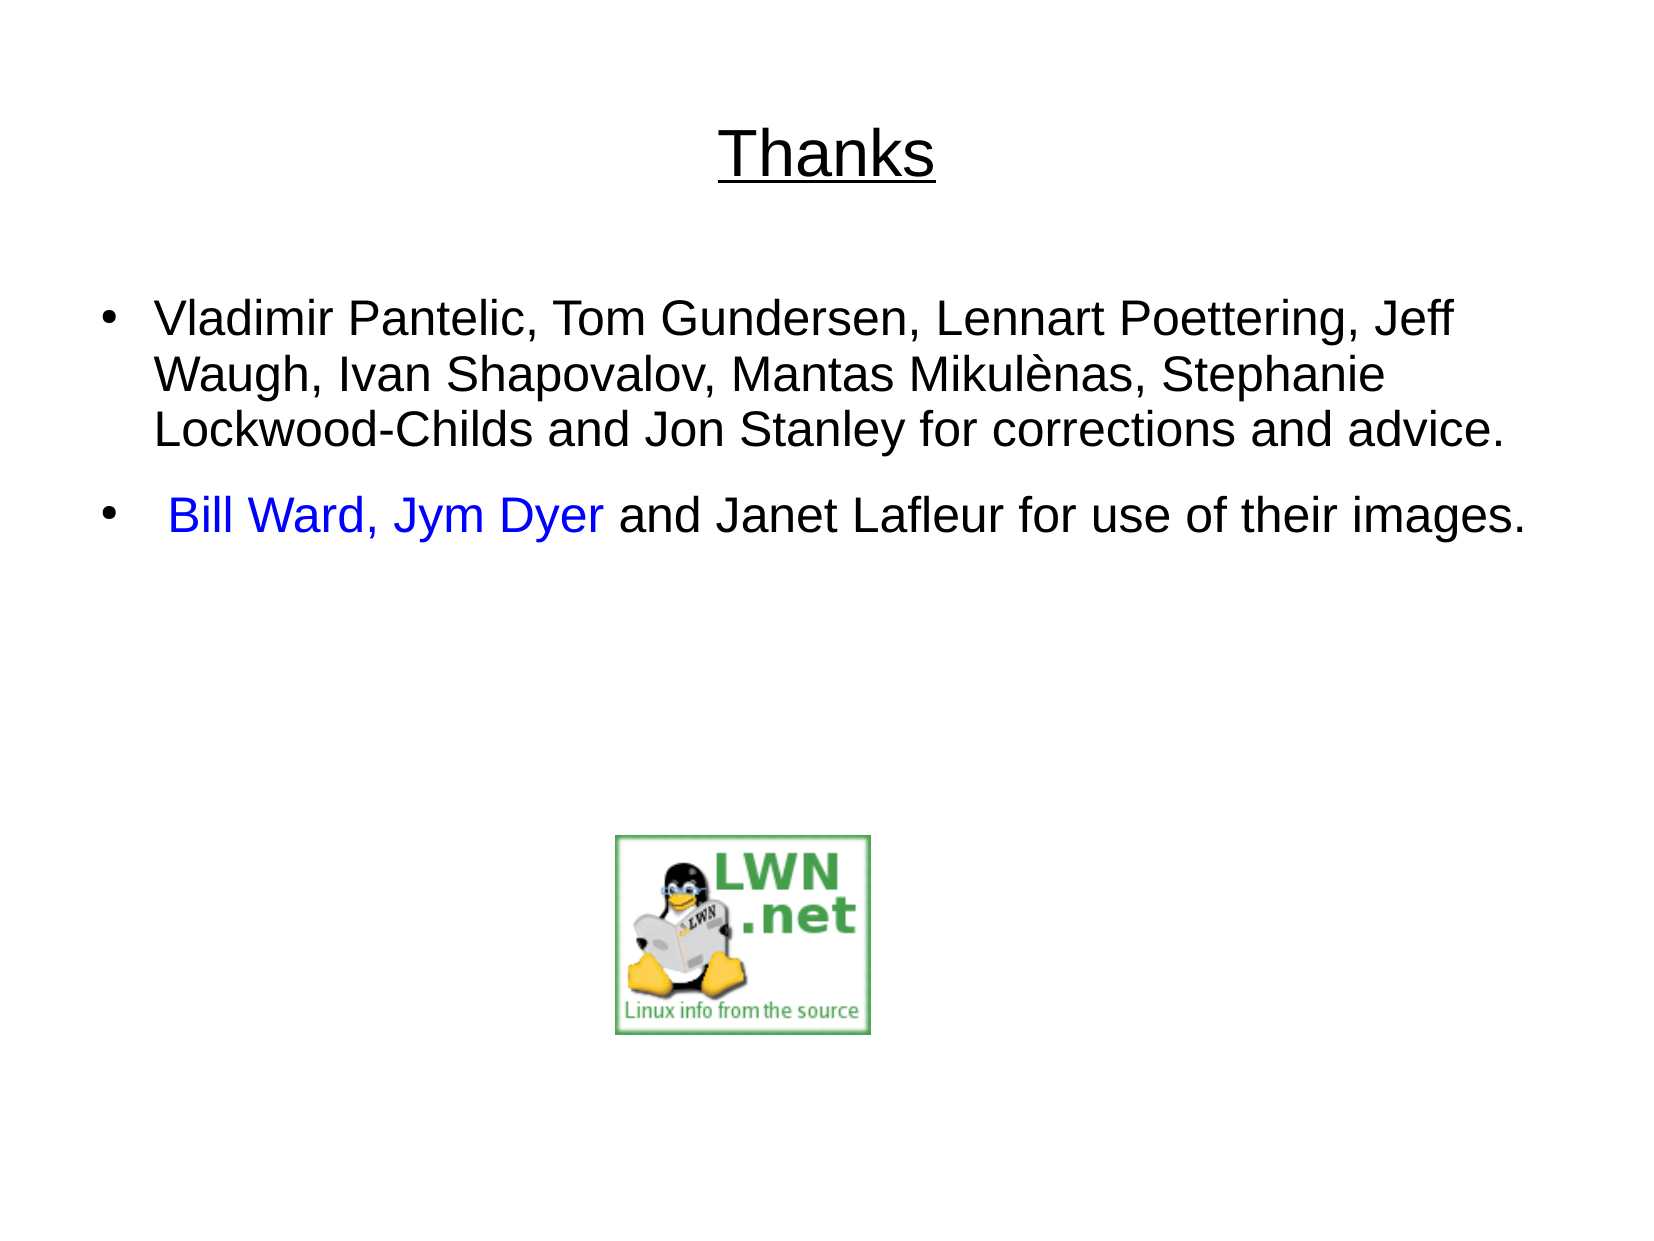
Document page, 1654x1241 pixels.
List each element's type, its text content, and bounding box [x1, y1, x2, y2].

title Thanks [82, 49, 1571, 257]
picture [615, 835, 871, 1036]
list Vladimir Pantelic, Tom Gundersen, Lennart Poettering, Jeff Waugh, Ivan Shapovalov, Mantas Mikulènas, Stephanie Lockwood-Childs and Jon Stanley for corrections and advice. Bill Ward, Jym Dyer and Janet Lafleur for use of their images. [82, 290, 1571, 1010]
